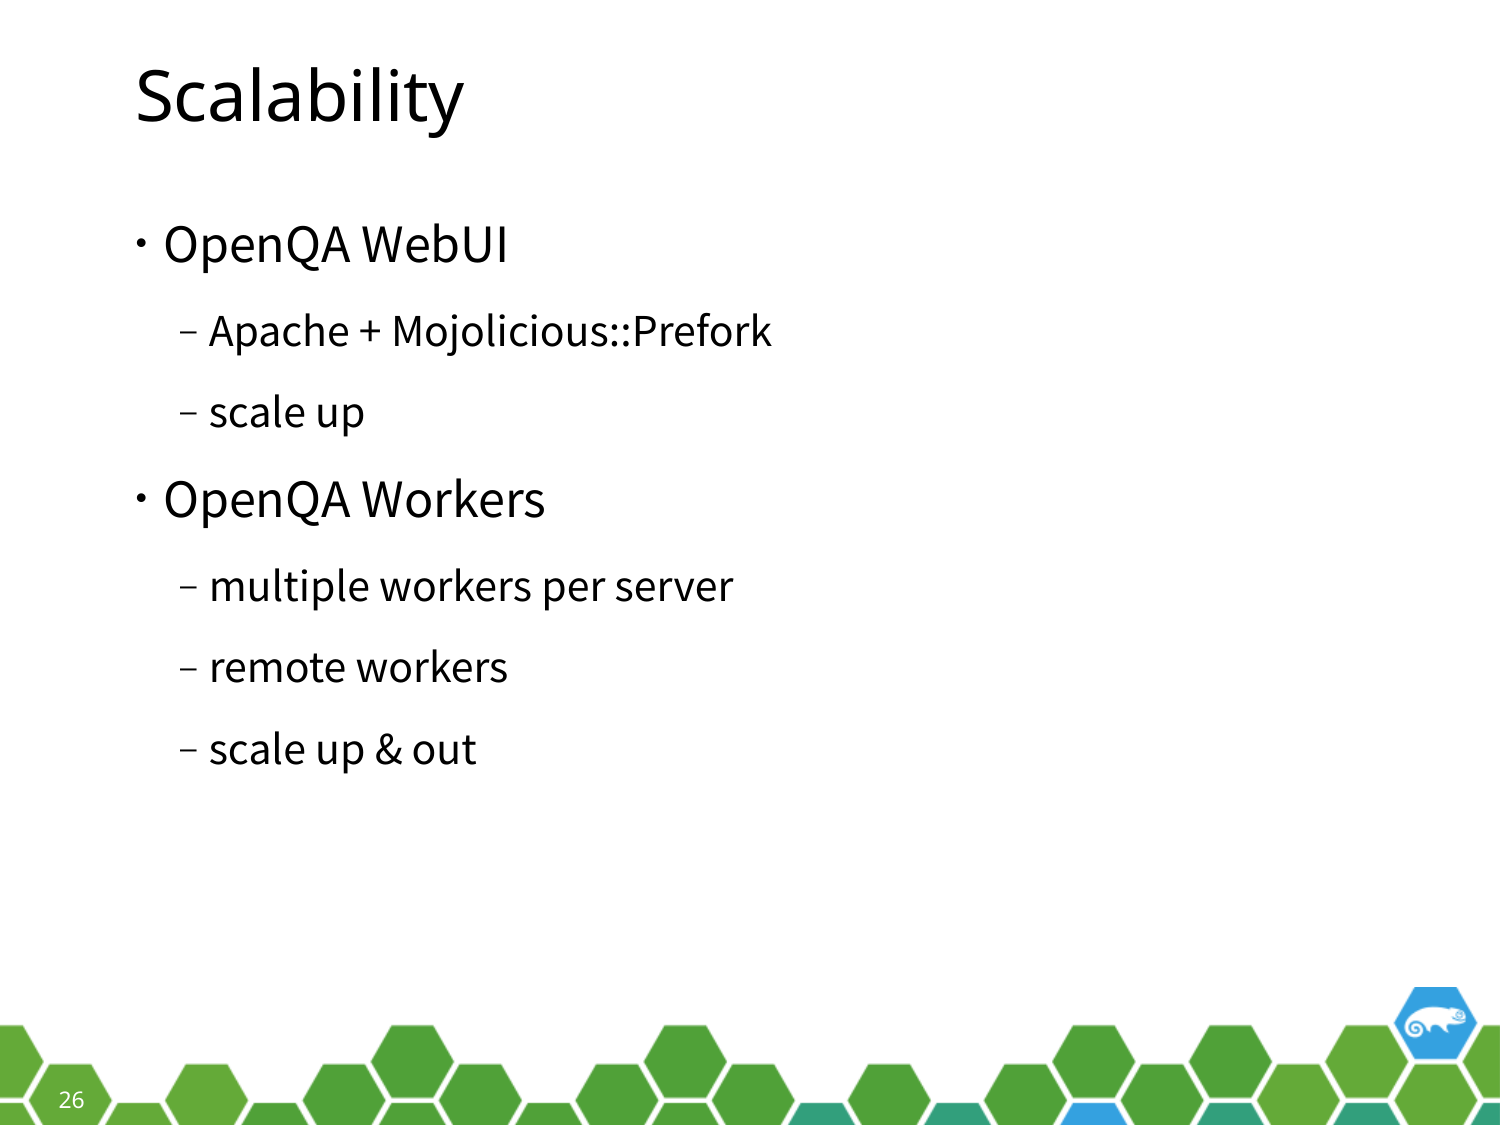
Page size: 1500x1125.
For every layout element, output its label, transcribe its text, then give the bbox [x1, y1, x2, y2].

picture [0, 987, 1500, 1125]
title Scalability [135, 12, 1372, 175]
list OpenQA WebUI Apache + Mojolicious::Prefork scale up OpenQA Workers multiple workers per server remote workers scale up & out [135, 209, 1372, 862]
